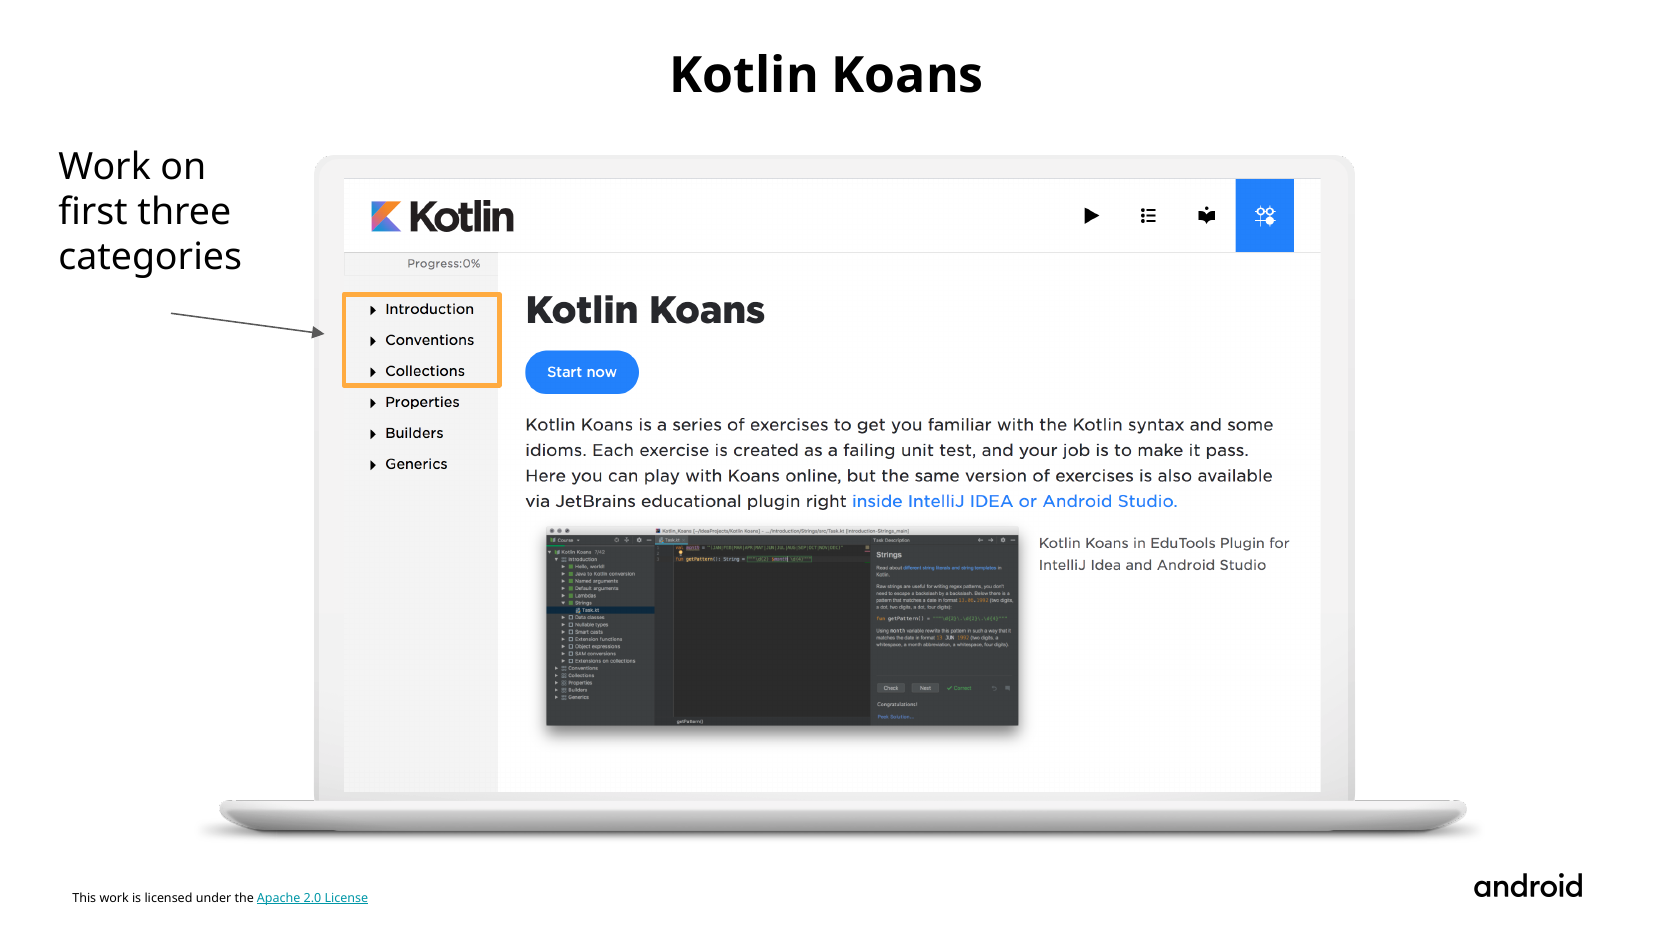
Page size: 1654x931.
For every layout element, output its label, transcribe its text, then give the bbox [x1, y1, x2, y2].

picture [116, 251, 126, 257]
picture [112, 74, 1568, 931]
title Kotlin Koans [440, 27, 1214, 132]
text_box Work on first three categories [43, 126, 344, 231]
